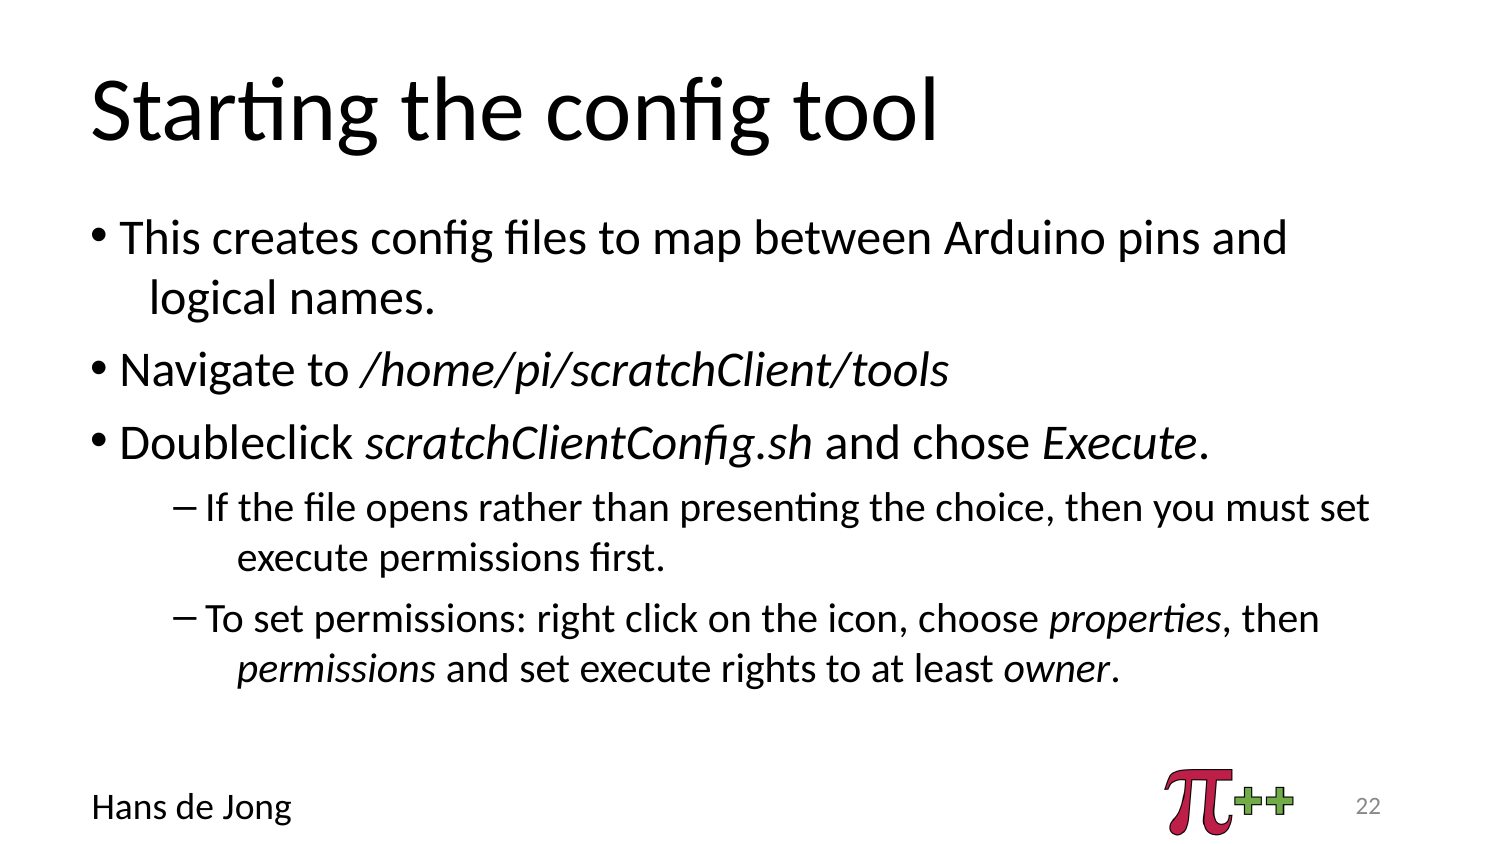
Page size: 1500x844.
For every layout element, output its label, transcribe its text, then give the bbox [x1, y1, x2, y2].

list This creates config files to map between Arduino pins and logical names. Navigate to /home/pi/scratchClient/tools Doubleclick scratchClientConfig.sh and chose Execute. If the file opens rather than presenting the choice, then you must set execute permissions first. To set permissions: right click on the icon, choose properties, then permissions and set execute rights to at least owner. [75, 196, 1426, 754]
text_box 22 [1340, 782, 1426, 827]
title Starting the config tool [75, 33, 1426, 175]
